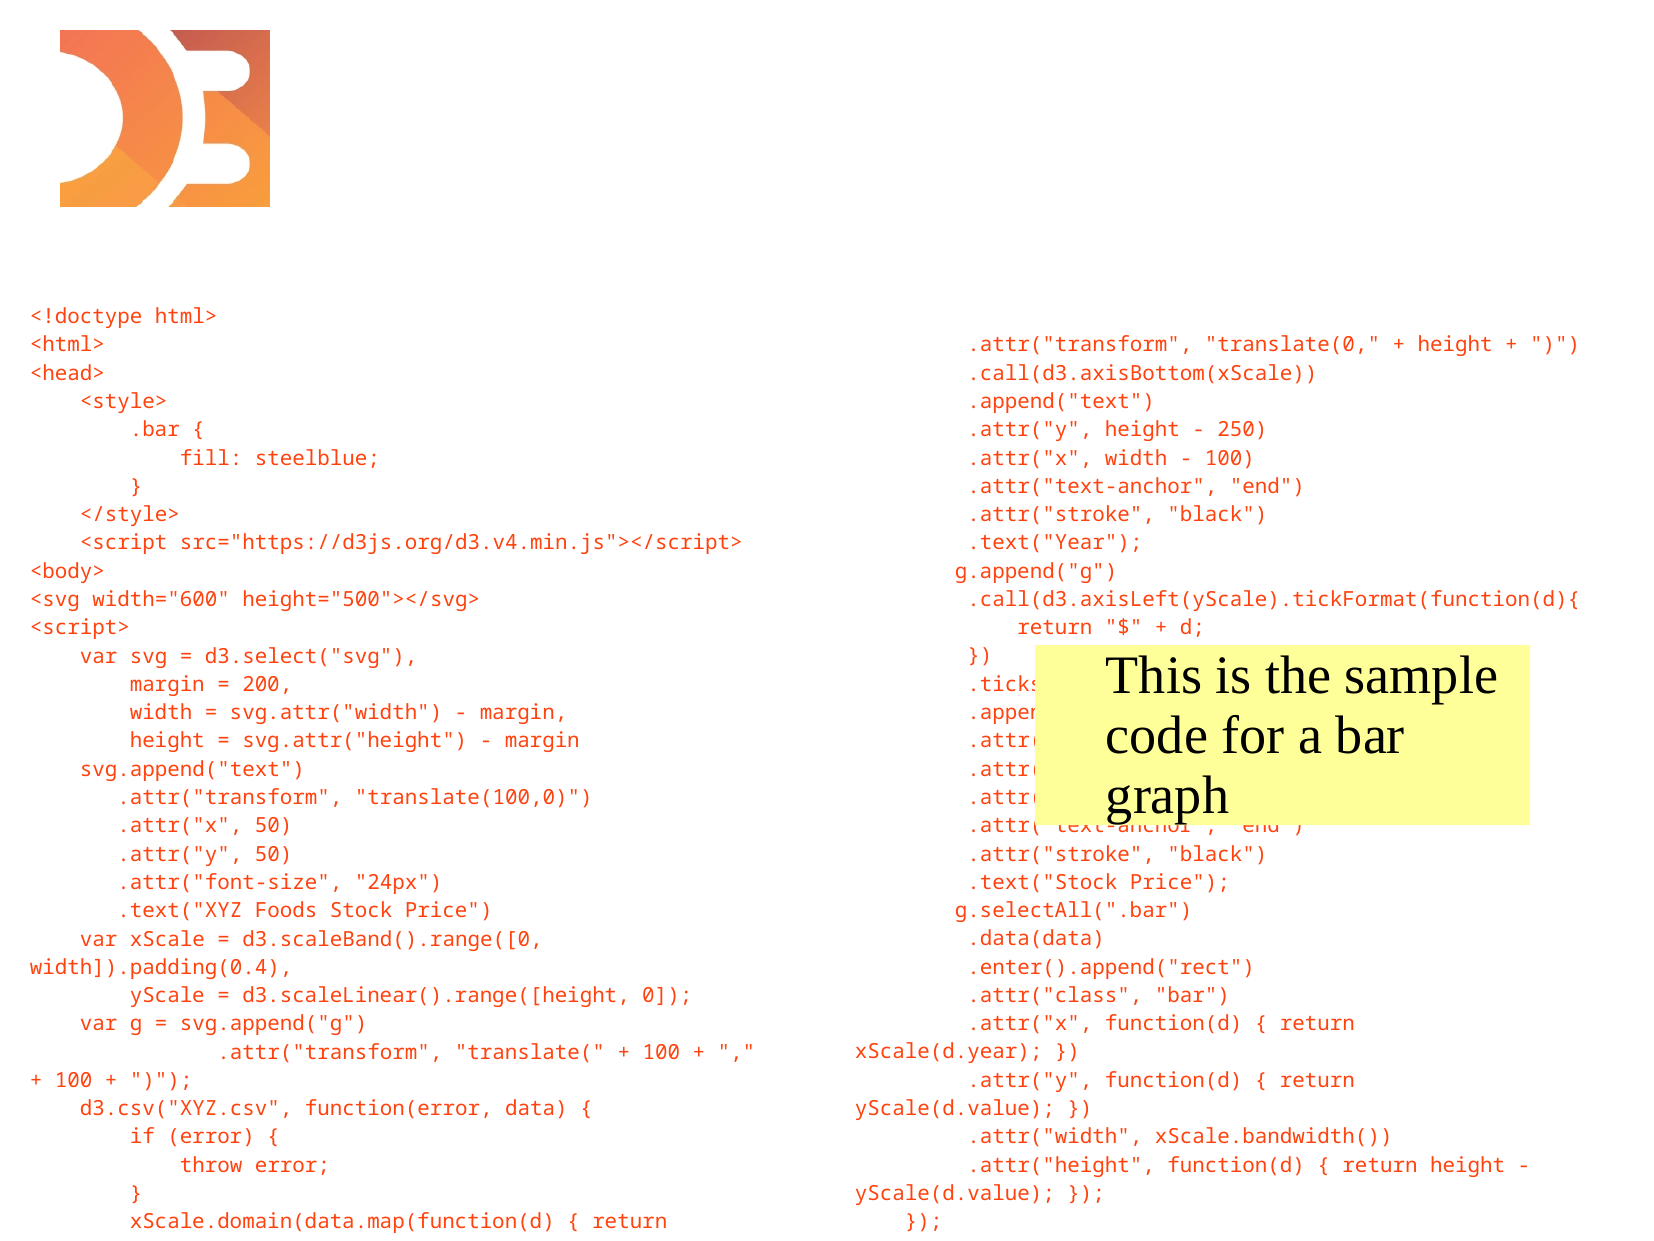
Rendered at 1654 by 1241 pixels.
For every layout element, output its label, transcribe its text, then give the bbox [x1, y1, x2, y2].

text_box <!doctype html> <html> <head> <style> .bar { fill: steelblue; } </style> <script src="https://d3js.org/d3.v4.min.js"></script> <body> <svg width="600" height="500"></svg> <script> var svg = d3.select("svg"), margin = 200, width = svg.attr("width") - margin, height = svg.attr("height") - margin svg.append("text") .attr("transform", "translate(100,0)") .attr("x", 50) .attr("y", 50) .attr("font-size", "24px") .text("XYZ Foods Stock Price") var xScale = d3.scaleBand().range([0, width]).padding(0.4), yScale = d3.scaleLinear().range([height, 0]); var g = svg.append("g") .attr("transform", "translate(" + 100 + "," + 100 + ")"); d3.csv("XYZ.csv", function(error, data) { if (error) { throw error; } xScale.domain(data.map(function(d) { return d.year; })); yScale.domain([0, d3.max(data, function(d) { return d.value; })]); g.append("g") [15, 294, 781, 1241]
text_box .attr("transform", "translate(0," + height + ")") .call(d3.axisBottom(xScale)) .append("text") .attr("y", height - 250) .attr("x", width - 100) .attr("text-anchor", "end") .attr("stroke", "black") .text("Year"); g.append("g") .call(d3.axisLeft(yScale).tickFormat(function(d){ return "$" + d; }) .ticks(10)) .append("text") .attr("transform", "rotate(-90)") .attr("y", 6) .attr("dy", "-5.1em") .attr("text-anchor", "end") .attr("stroke", "black") .text("Stock Price"); g.selectAll(".bar") .data(data) .enter().append("rect") .attr("class", "bar") .attr("x", function(d) { return xScale(d.year); }) .attr("y", function(d) { return yScale(d.value); }) .attr("width", xScale.bandwidth()) .attr("height", function(d) { return height - yScale(d.value); }); }); </script> </body> </html> [840, 293, 1606, 1241]
list This is the sample code for a bar graph [1035, 645, 1531, 826]
picture [60, 30, 271, 207]
